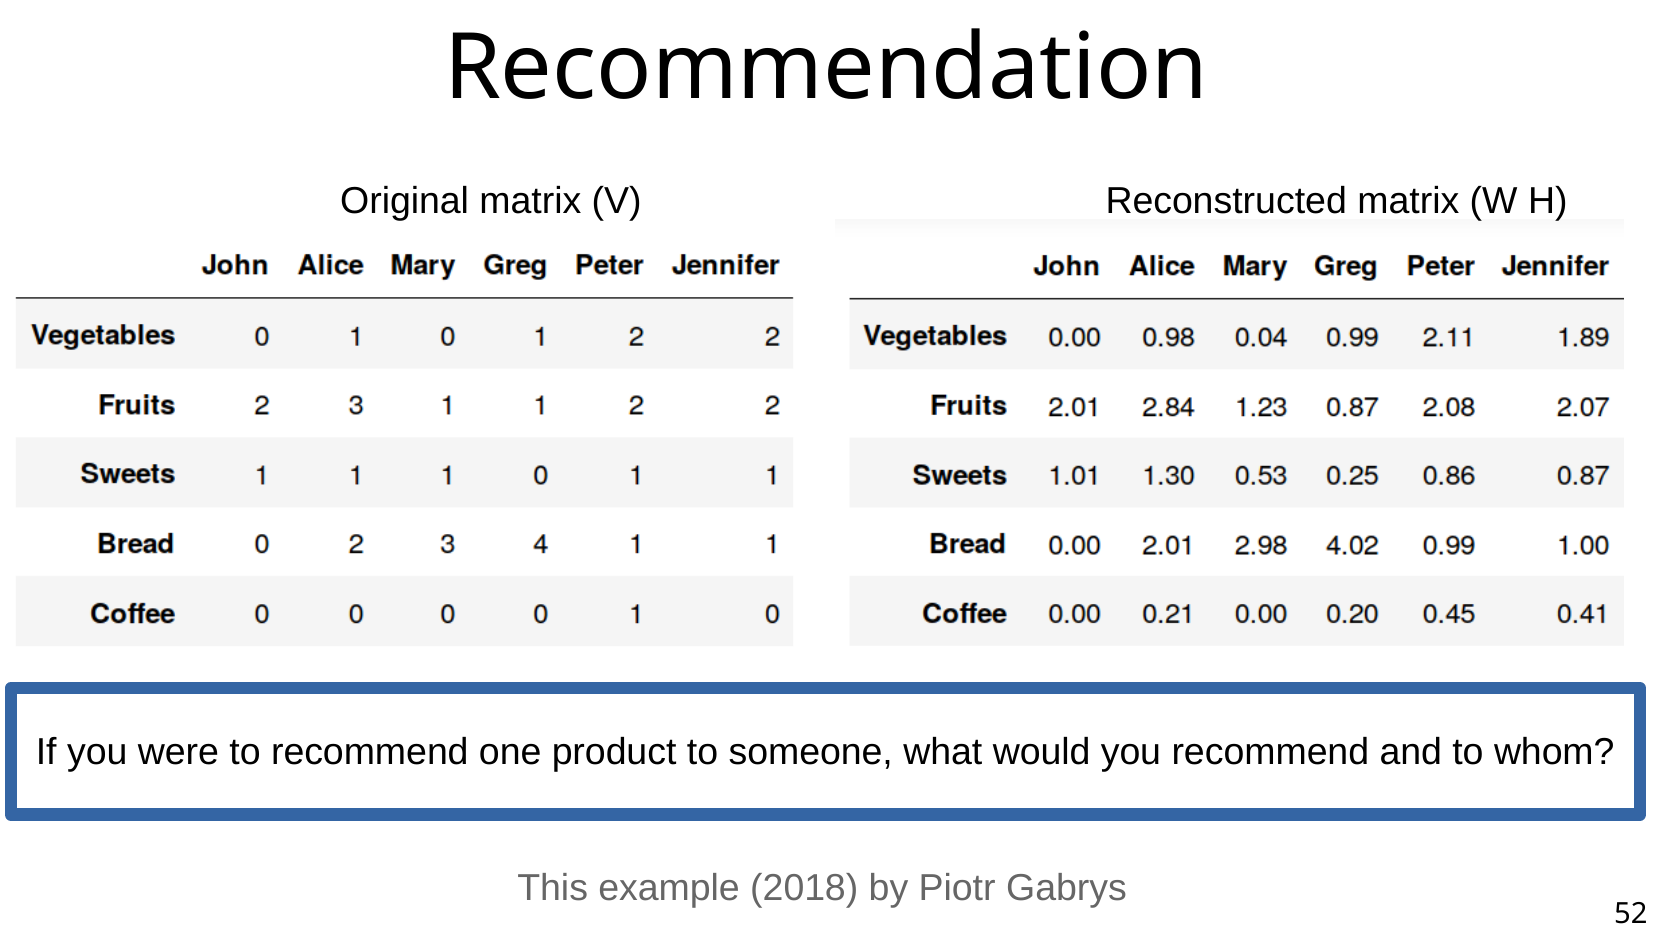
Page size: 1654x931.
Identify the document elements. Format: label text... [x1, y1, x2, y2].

picture [8, 226, 804, 658]
text_box Reconstructed matrix (W H) [1036, 172, 1638, 230]
picture [835, 219, 1624, 654]
text_box Original matrix (V) [187, 172, 795, 230]
title Recommendation [82, 1, 1571, 125]
text_box This example (2018) by Piotr Gabrys [8, 859, 1647, 926]
text_box If you were to recommend one product to someone, what would you recommend and to whom? [11, 688, 1640, 815]
